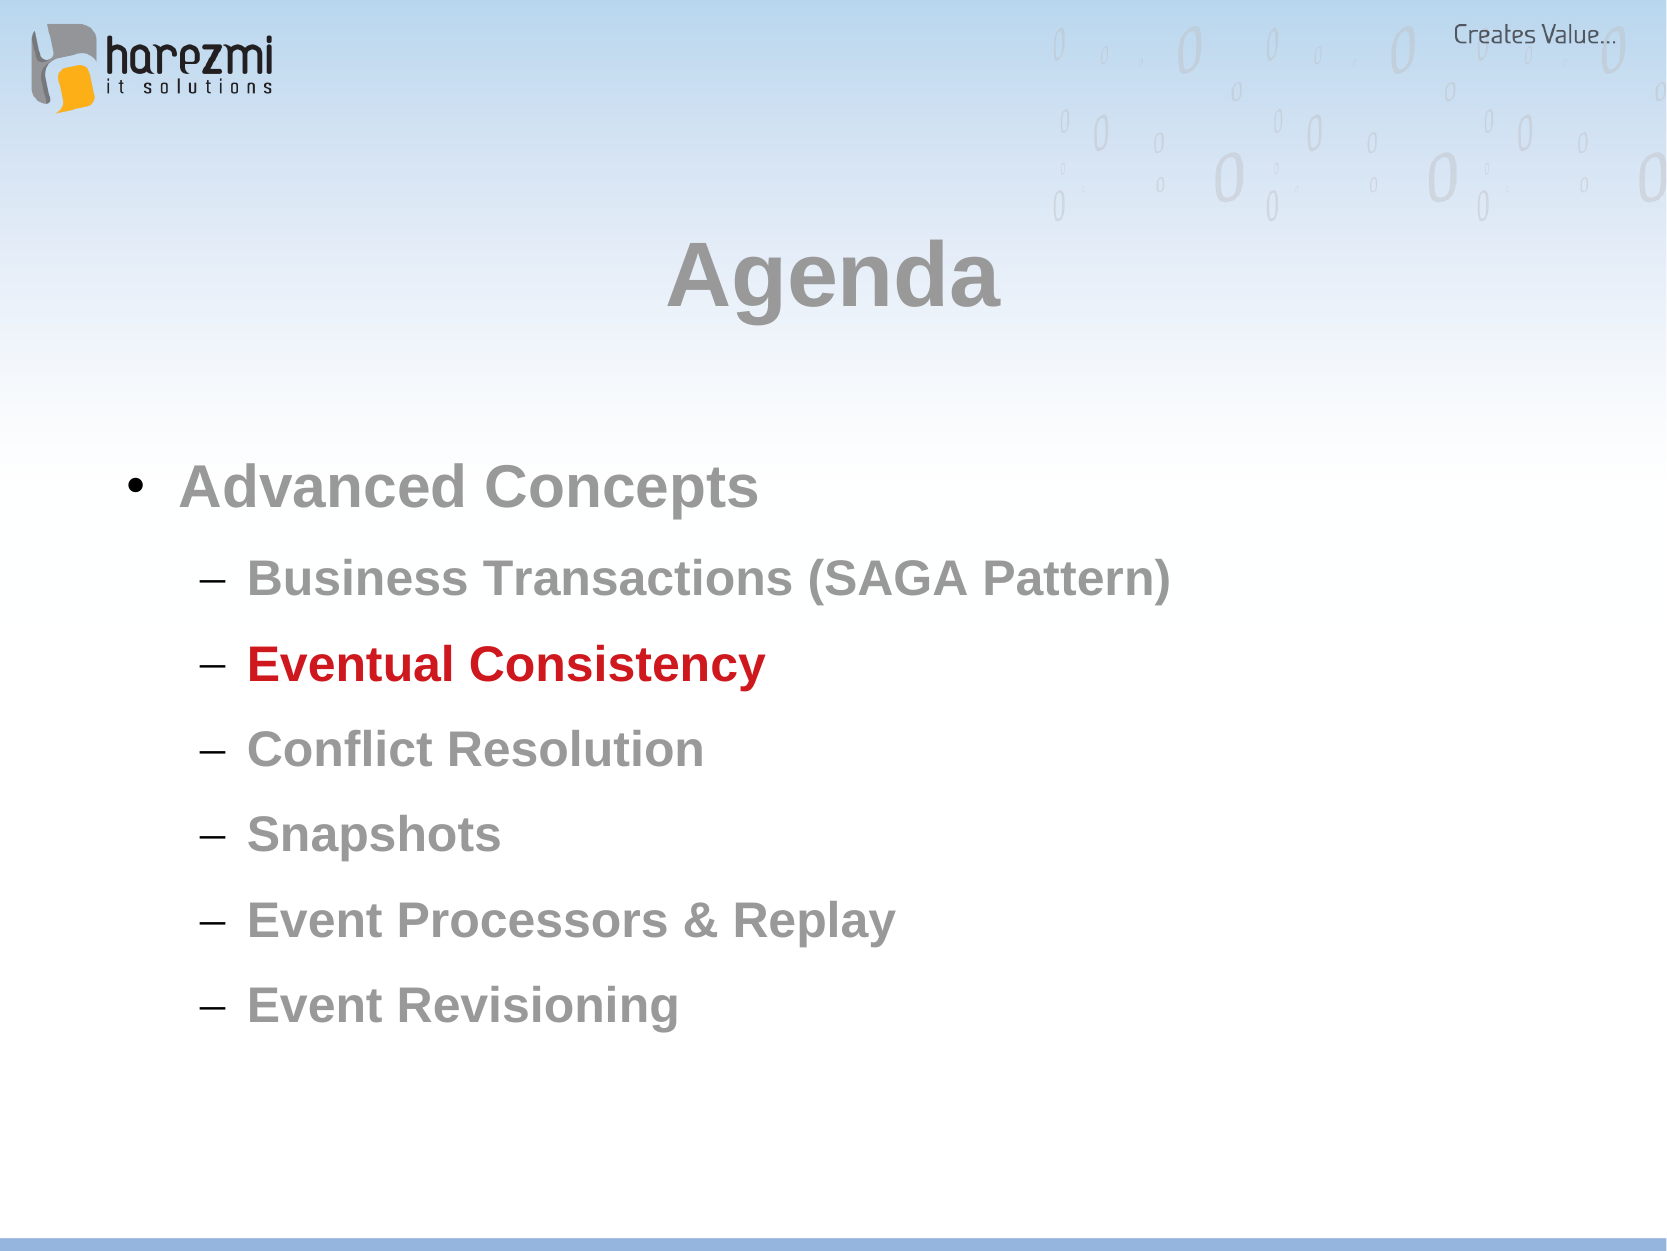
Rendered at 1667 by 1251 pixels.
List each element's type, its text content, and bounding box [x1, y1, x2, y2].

picture [0, 0, 1667, 1251]
text_box Advanced Concepts Business Transactions (SAGA Pattern) Eventual Consistency Conflict Resolution Snapshots Event Processors & Replay Event Revisioning [124, 449, 1542, 975]
text_box Agenda [83, 167, 1584, 377]
